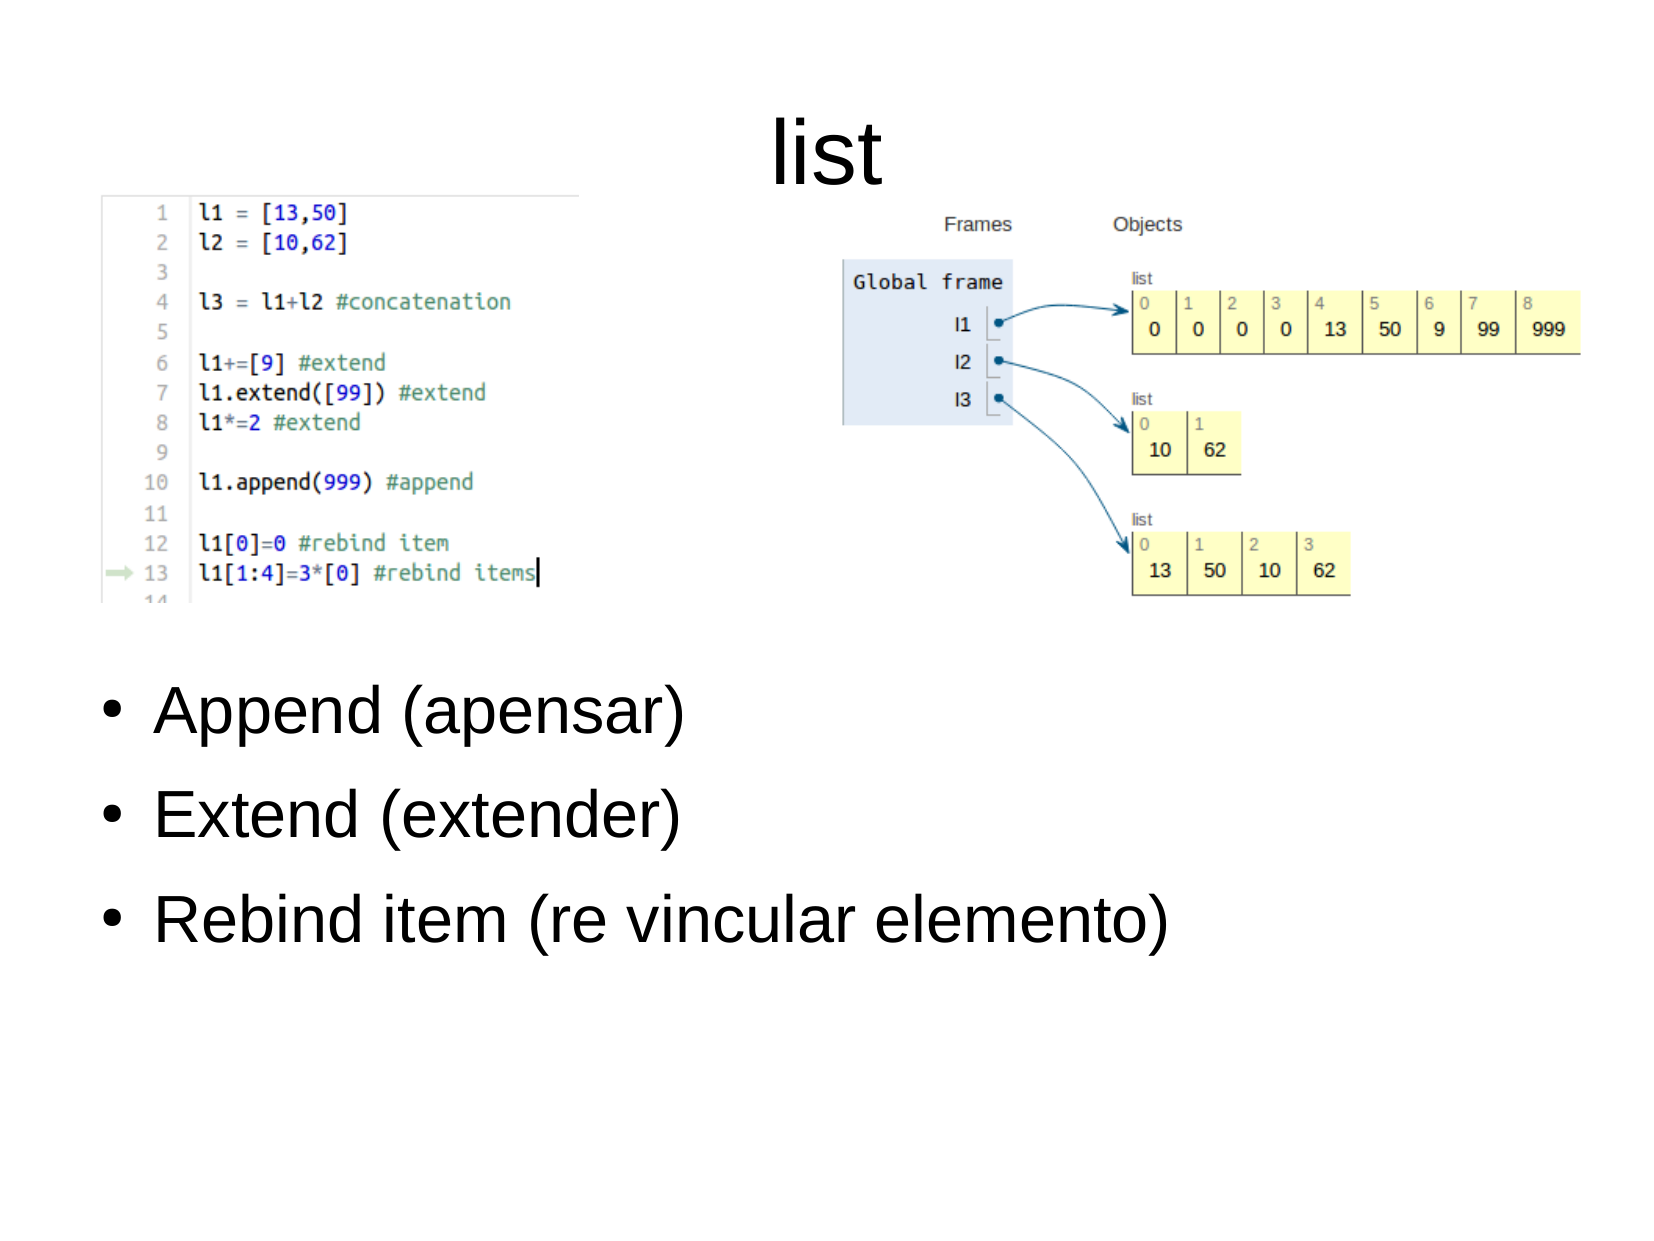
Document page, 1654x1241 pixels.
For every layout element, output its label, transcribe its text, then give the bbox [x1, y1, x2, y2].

title list [82, 49, 1571, 257]
picture [838, 211, 1595, 626]
list Append (apensar) Extend (extender) Rebind item (re vincular elemento) [82, 673, 1571, 1193]
picture [92, 186, 579, 603]
